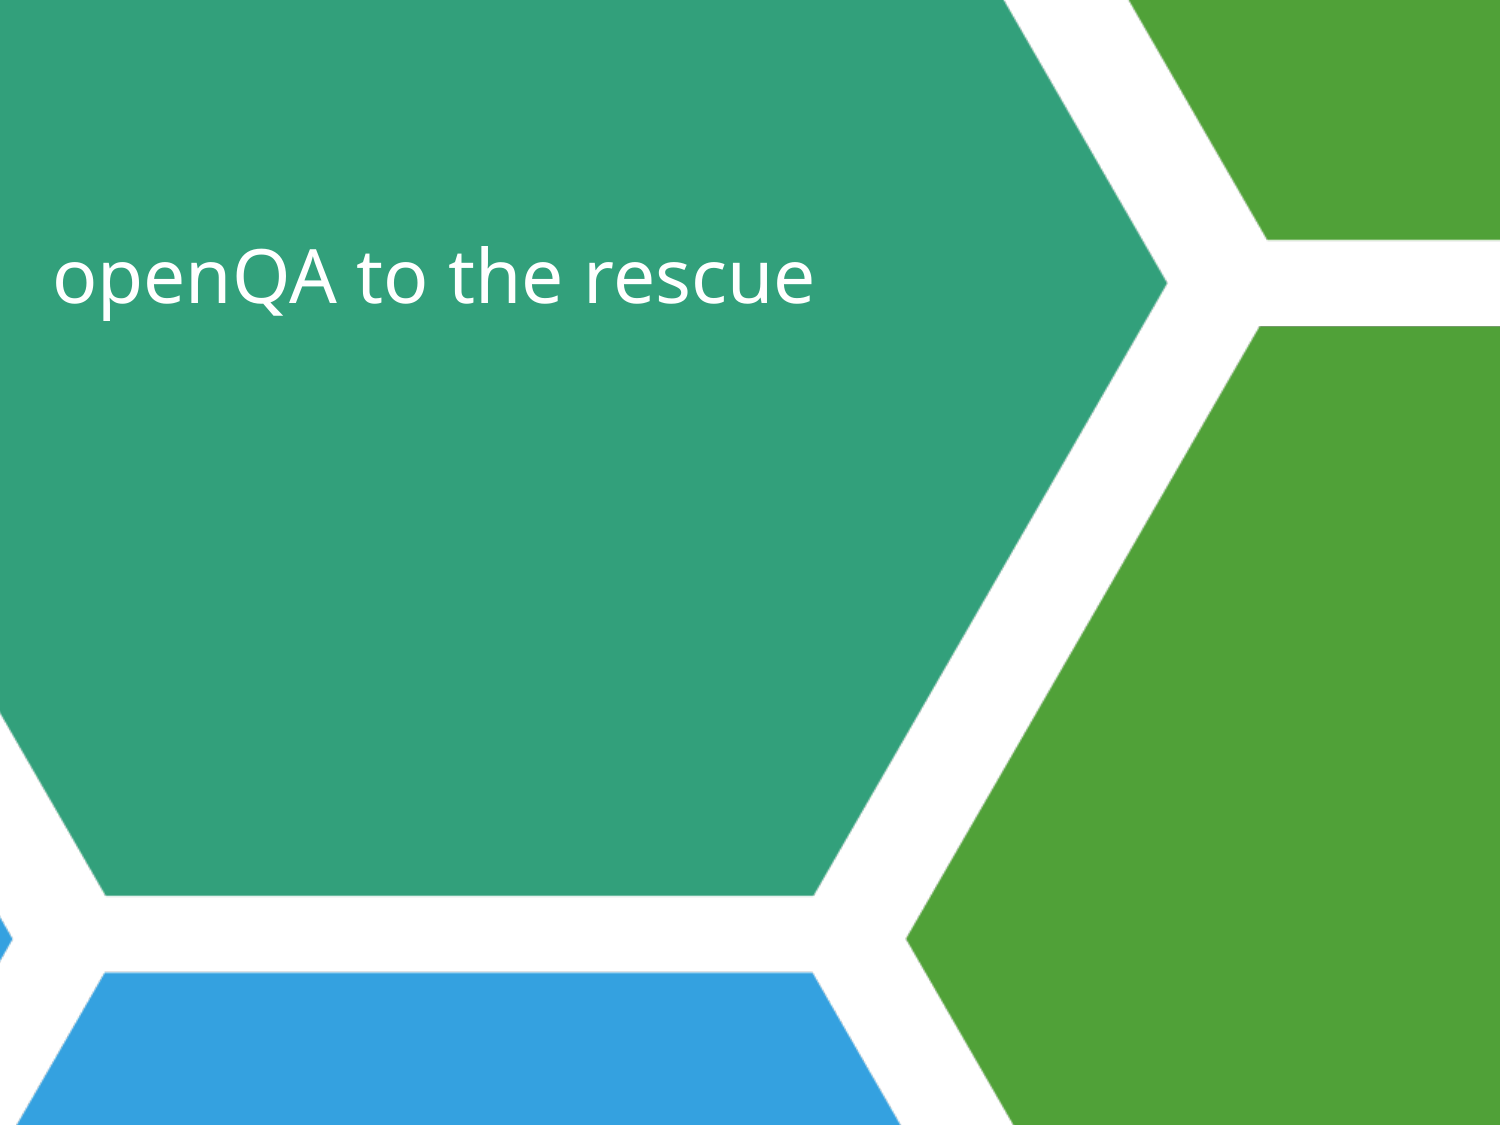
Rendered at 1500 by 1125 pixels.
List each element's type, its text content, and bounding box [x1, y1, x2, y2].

picture [0, 0, 1500, 1125]
title openQA to the rescue [52, 147, 1099, 401]
